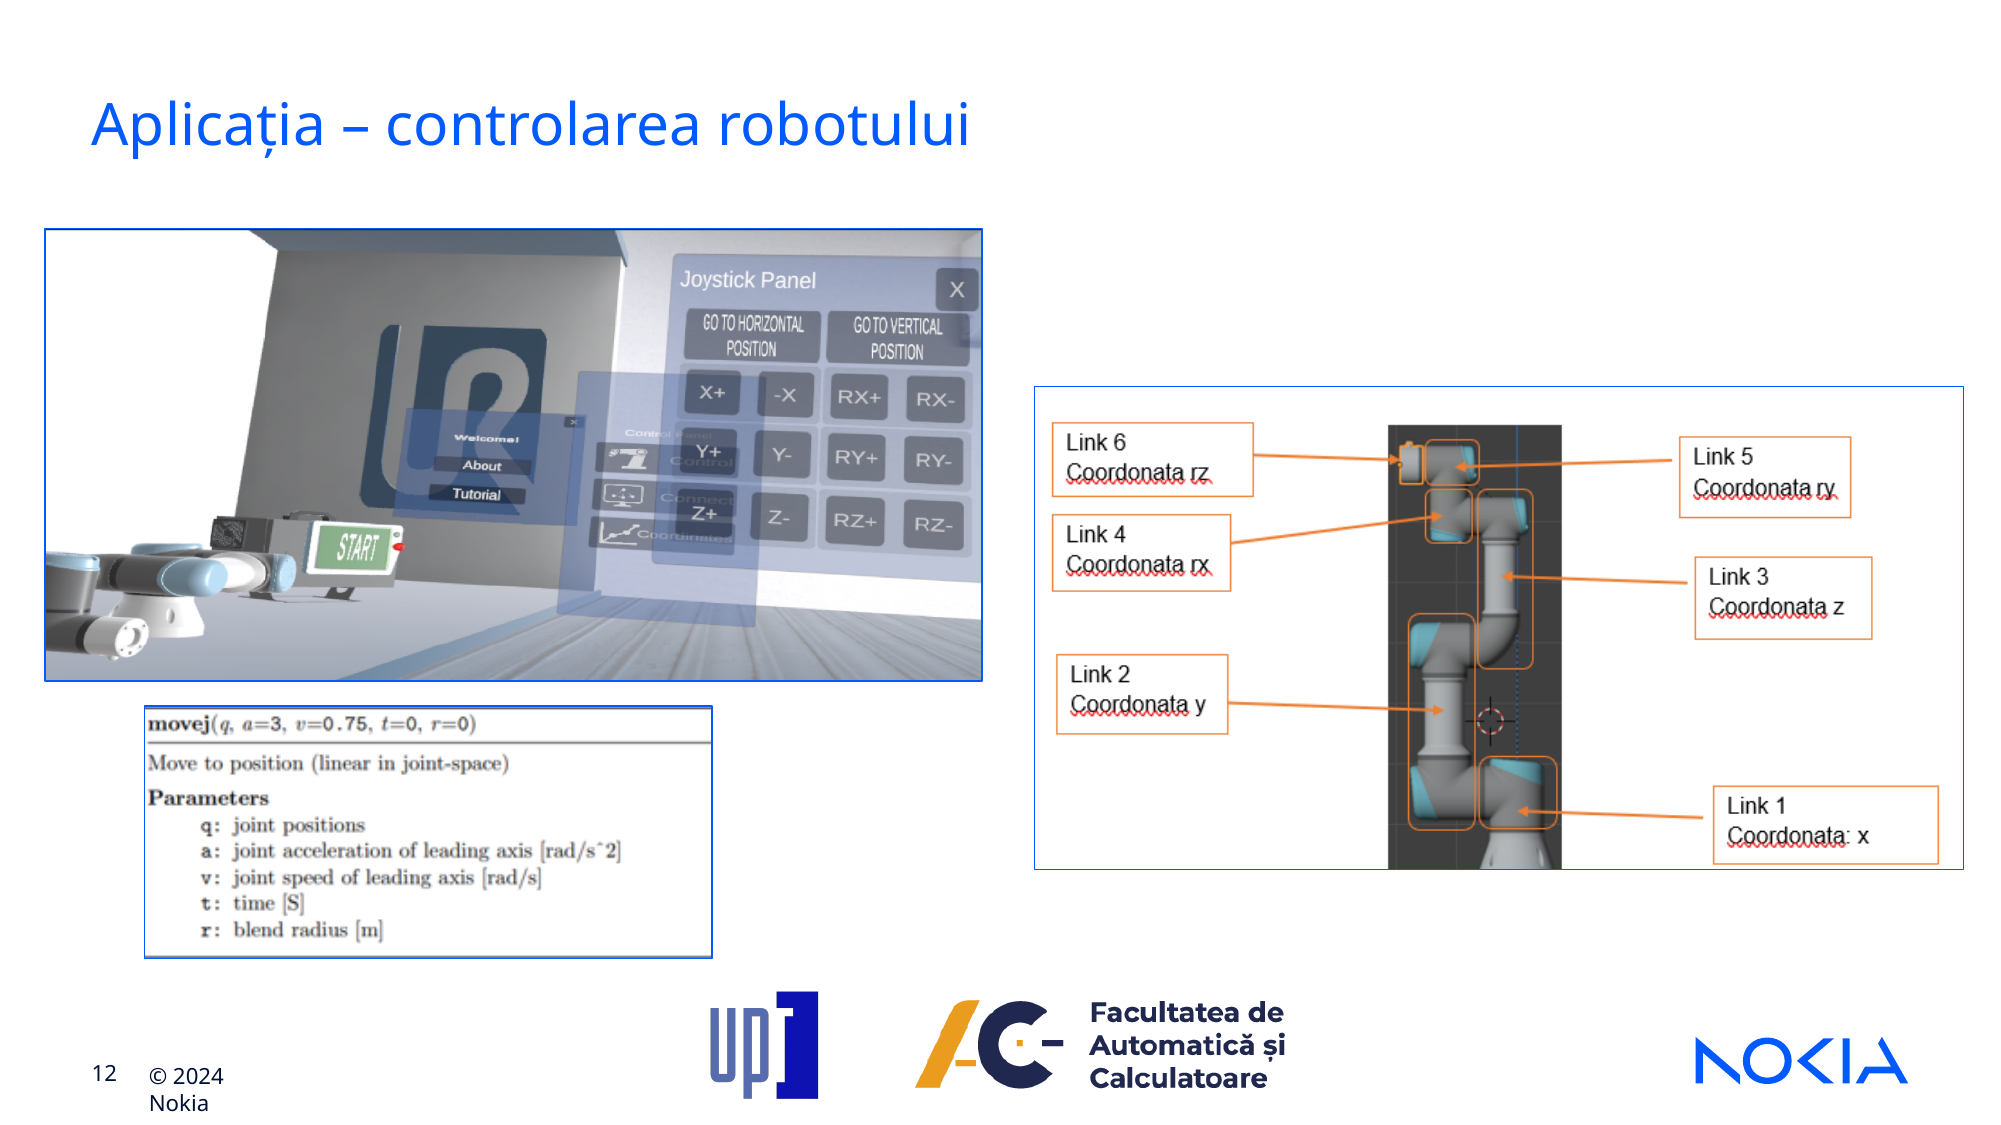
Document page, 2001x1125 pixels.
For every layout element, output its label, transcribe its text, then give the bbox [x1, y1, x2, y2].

picture [145, 706, 712, 958]
picture [1035, 387, 1963, 869]
list Aplicația – controlarea robotului [91, 86, 1909, 162]
picture [45, 229, 982, 681]
